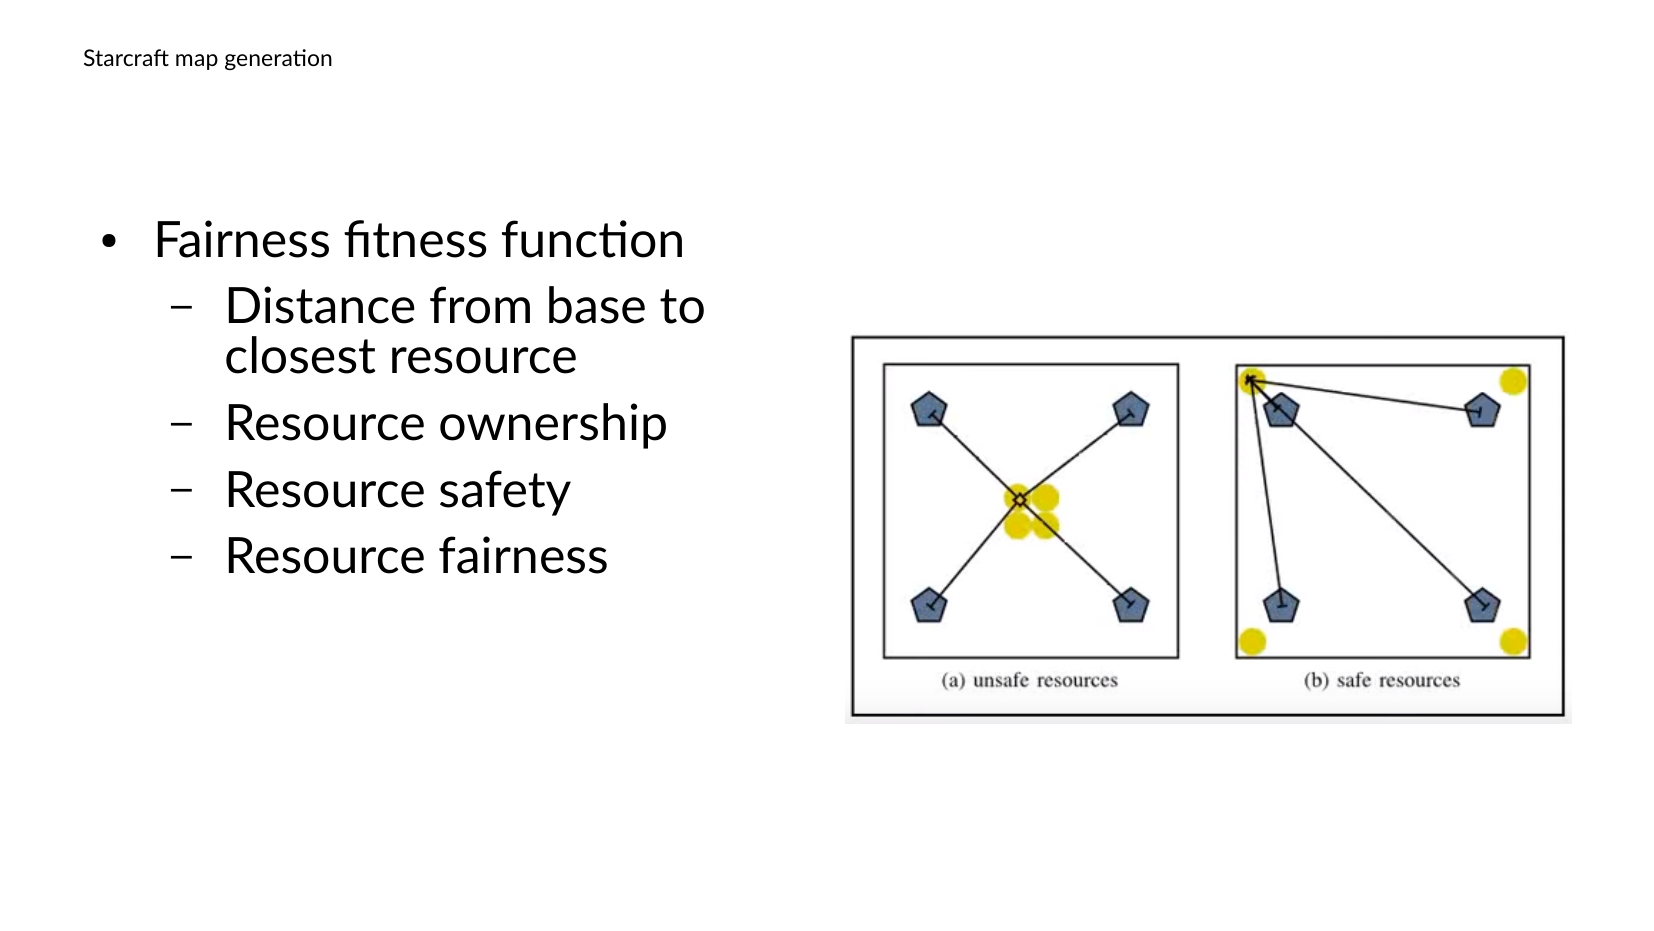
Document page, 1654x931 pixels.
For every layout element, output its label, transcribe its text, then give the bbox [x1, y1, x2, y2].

picture [845, 331, 1572, 724]
title Starcraft map generation [83, 0, 1571, 119]
list Fairness fitness function Distance from base to closest resource Resource ownership Resource safety Resource fairness [82, 217, 809, 839]
